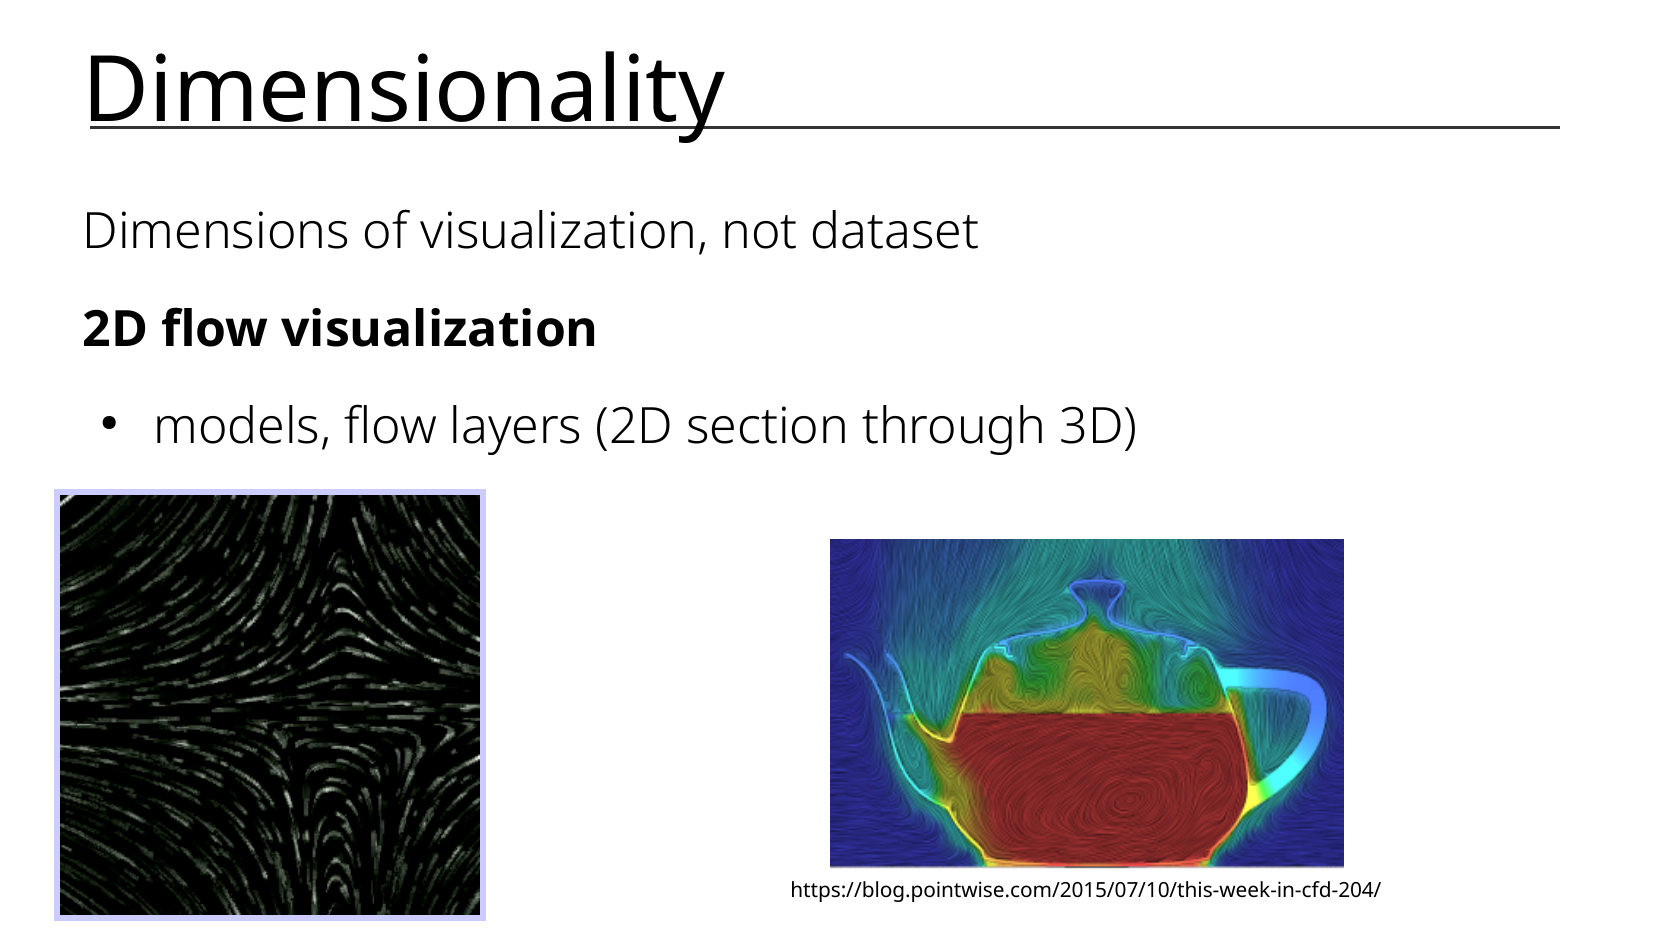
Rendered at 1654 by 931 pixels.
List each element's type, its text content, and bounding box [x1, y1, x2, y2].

picture [830, 539, 1344, 867]
list Dimensions of visualization, not dataset 2D flow visualization models, flow layers (2D section through 3D) [82, 195, 1571, 811]
title Dimensionality [82, 32, 1571, 140]
picture [60, 495, 481, 916]
text_box https://blog.pointwise.com/2015/07/10/this-week-in-cfd-204/ [775, 867, 1411, 931]
